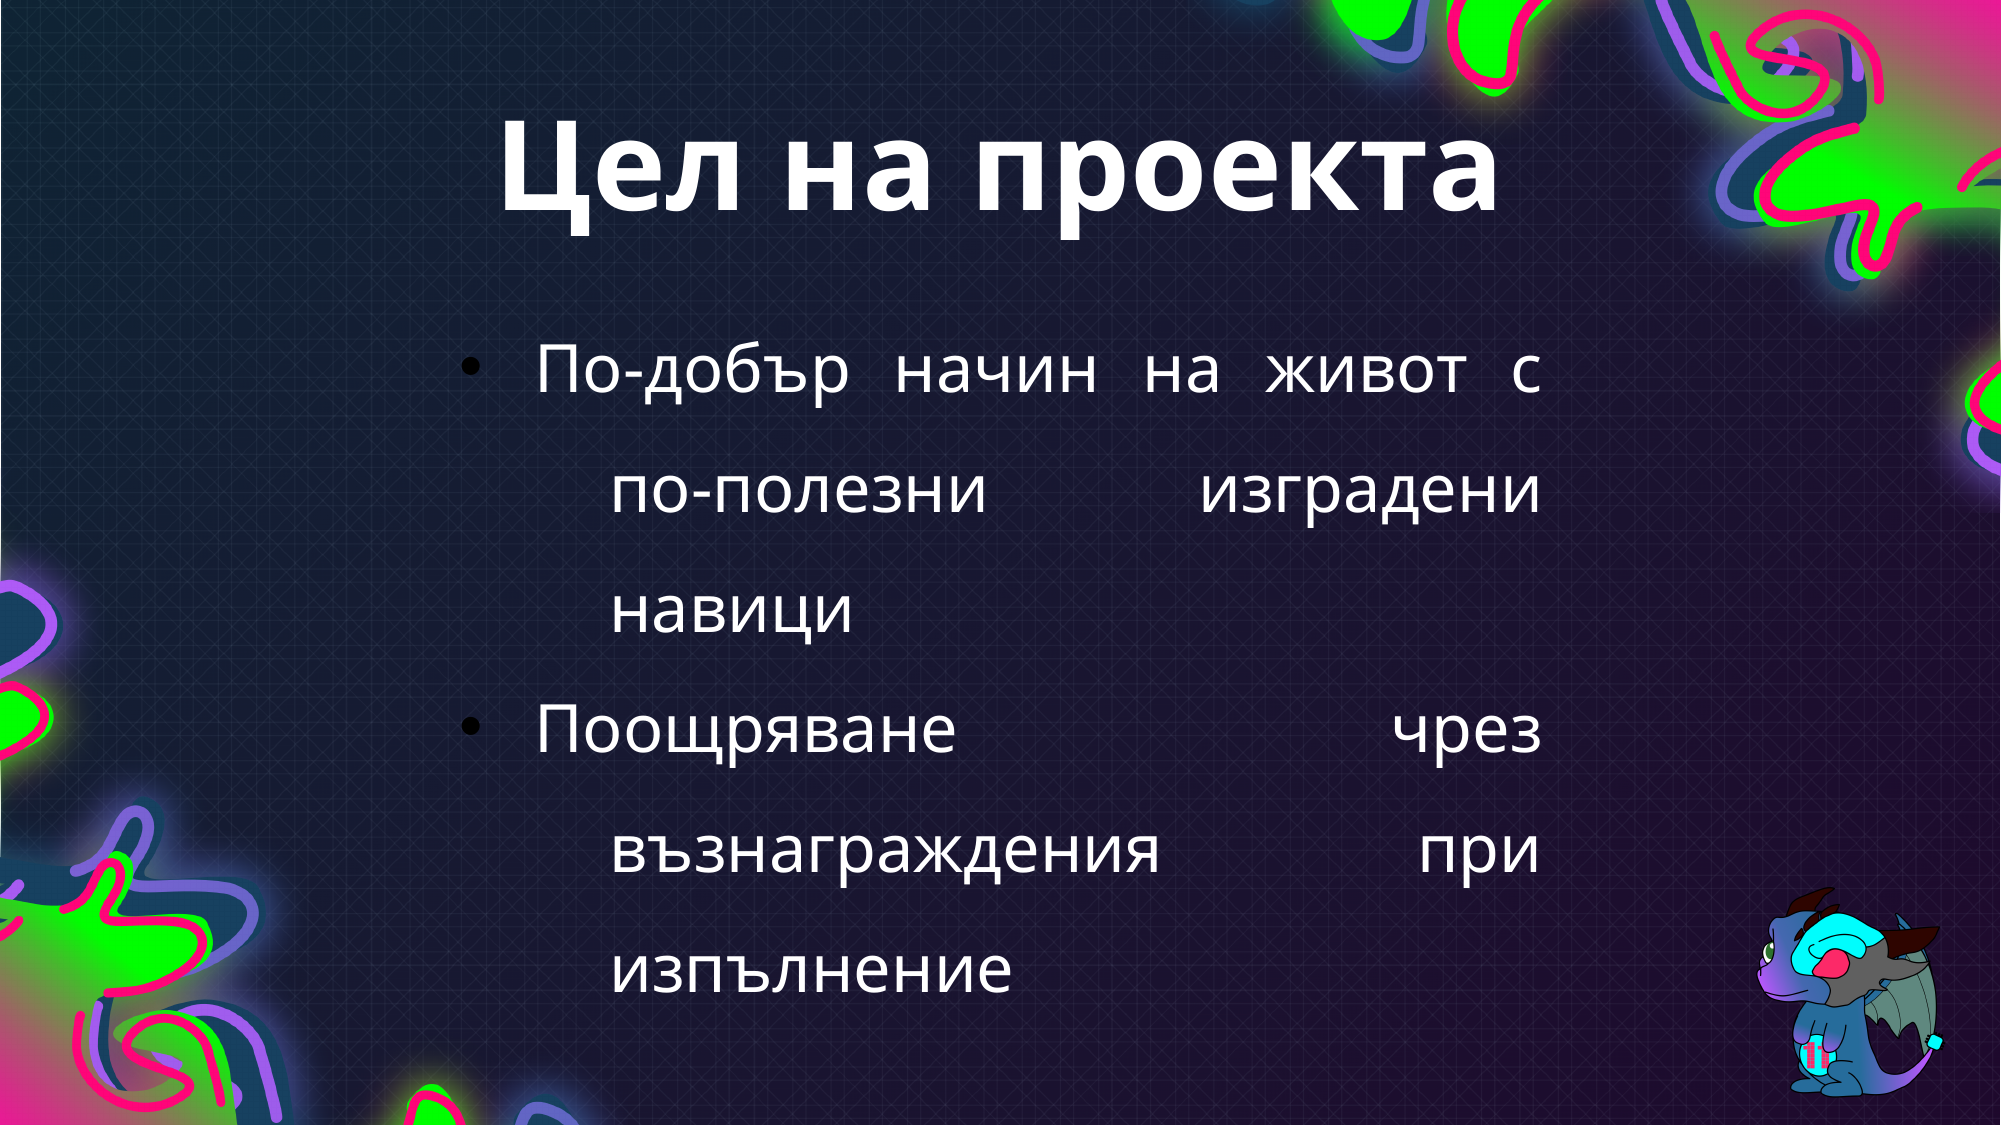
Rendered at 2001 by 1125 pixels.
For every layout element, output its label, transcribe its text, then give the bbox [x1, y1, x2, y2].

text_box [1694, 818, 2000, 1125]
text_box По-добър начин на живот с по-полезни изградени навици Поощряване чрез възнаграждения при изпълнение [459, 285, 1544, 759]
text_box Цел на проекта [482, 60, 1186, 226]
picture [0, 0, 2000, 1125]
